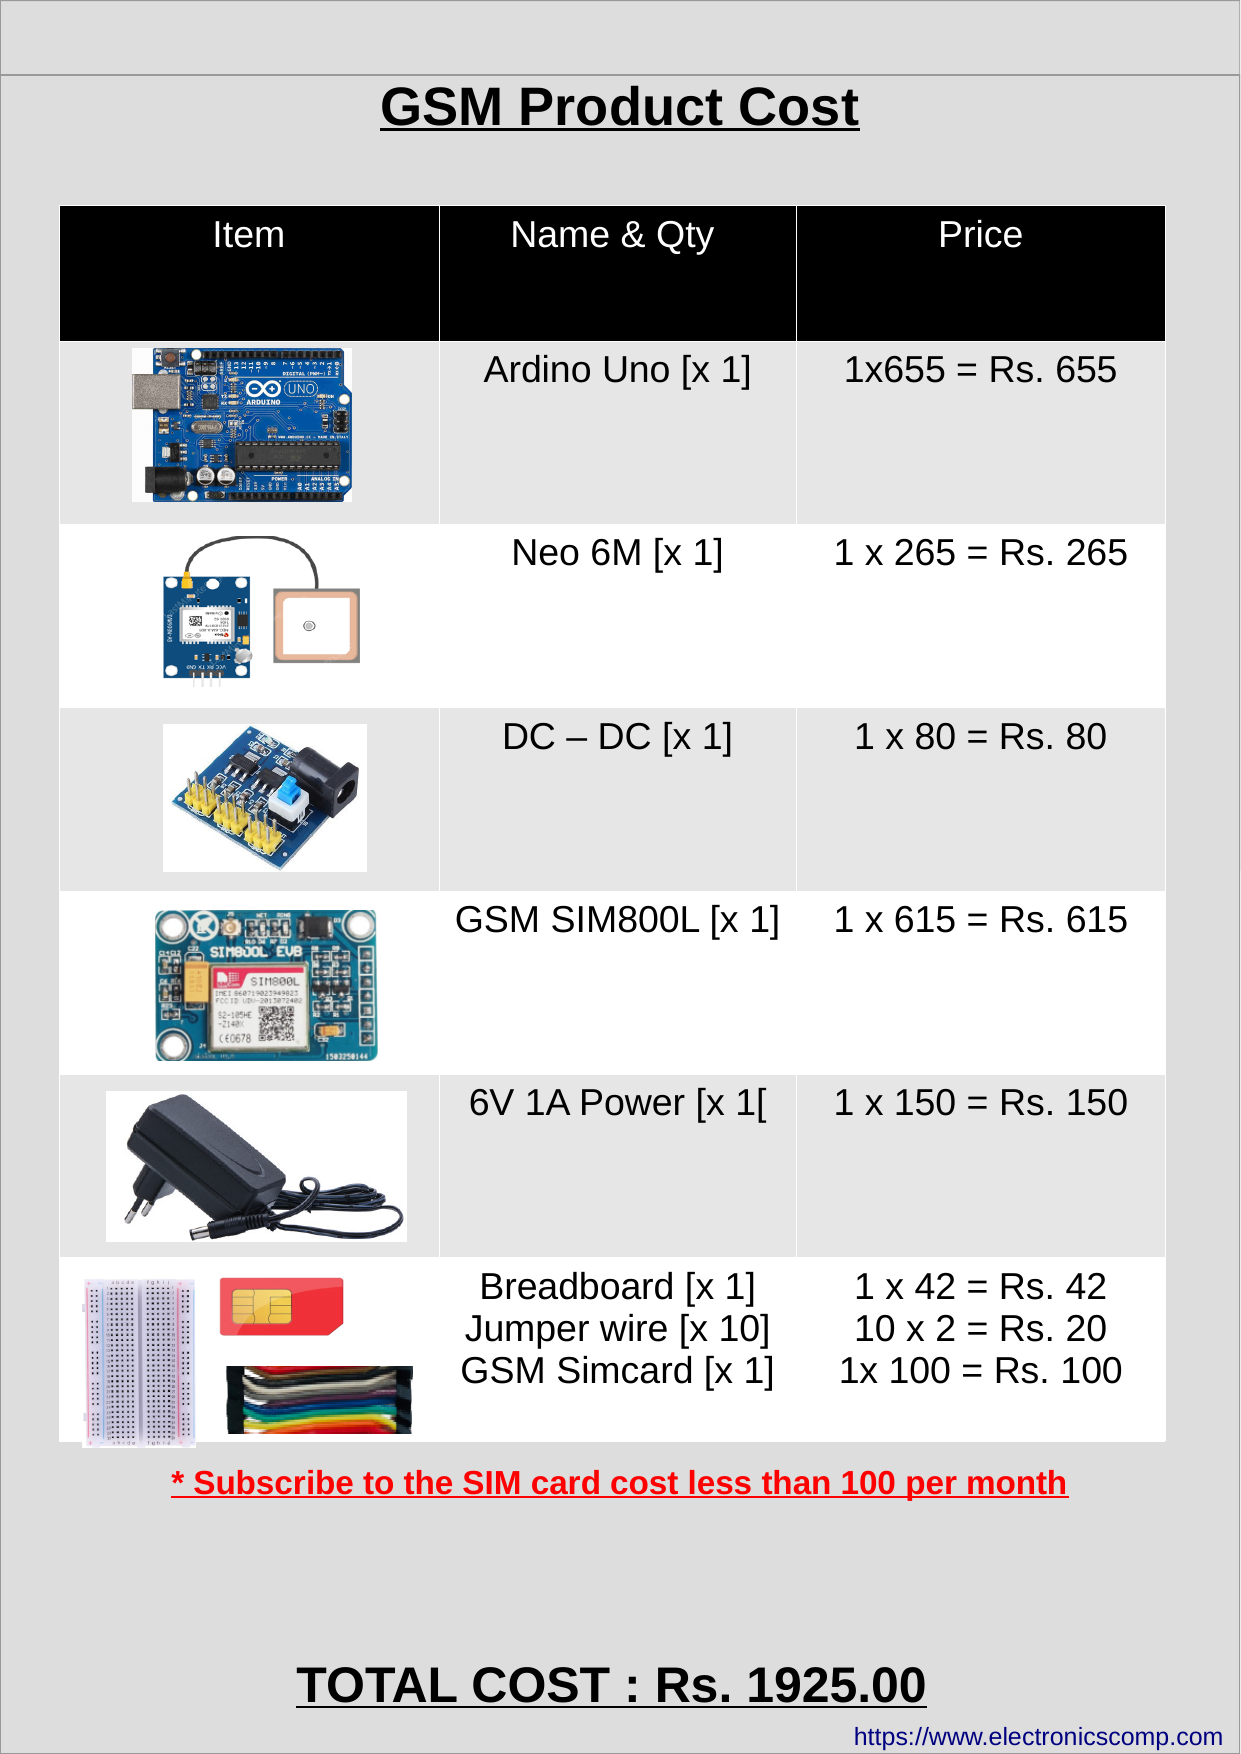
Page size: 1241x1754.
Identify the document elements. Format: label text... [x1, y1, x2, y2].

table_cell 1 x 150 = Rs. 150 [797, 1075, 1165, 1257]
table_cell Neo 6M [x 1] [440, 525, 796, 707]
table_cell DC – DC [x 1] [440, 708, 796, 891]
table_cell [60, 1258, 439, 1441]
table_cell 1 x 615 = Rs. 615 [797, 892, 1165, 1074]
table_header Item [60, 206, 439, 341]
picture [155, 910, 378, 1061]
picture [151, 536, 364, 687]
table_cell 1 x 80 = Rs. 80 [797, 708, 1165, 891]
table_cell Ardino Uno [x 1] [440, 342, 796, 524]
text_box TOTAL COST : Rs. 1925.00 [49, 1650, 1175, 1721]
picture [82, 1277, 196, 1448]
table_cell GSM SIM800L [x 1] [440, 892, 796, 1074]
table_header Price [797, 206, 1165, 341]
picture [225, 1366, 413, 1434]
table_cell 1 x 42 = Rs. 42 10 x 2 = Rs. 20 1x 100 = Rs. 100 [797, 1258, 1165, 1441]
text_box [0, 1533, 1241, 1754]
table_cell [60, 525, 439, 707]
table_cell Breadboard [x 1] Jumper wire [x 10] GSM Simcard [x 1] [440, 1258, 796, 1441]
picture [219, 1277, 344, 1336]
table_cell [60, 708, 439, 891]
table_cell 1x655 = Rs. 655 [797, 342, 1165, 524]
table_header Name & Qty [440, 206, 796, 341]
text_box [0, 145, 1241, 1456]
table_cell 1 x 265 = Rs. 265 [797, 525, 1165, 707]
table_cell [60, 342, 439, 524]
text_box GSM Product Cost [0, 69, 1241, 145]
table_cell [60, 1075, 439, 1257]
text_box * Subscribe to the SIM card cost less than 100 per month [0, 1456, 1241, 1533]
table_cell [60, 892, 439, 1074]
picture [132, 348, 352, 502]
text_box https://www.electronicscomp.com [742, 1715, 1241, 1754]
picture [106, 1091, 407, 1242]
table_cell 6V 1A Power [x 1[ [440, 1075, 796, 1257]
picture [163, 724, 367, 872]
